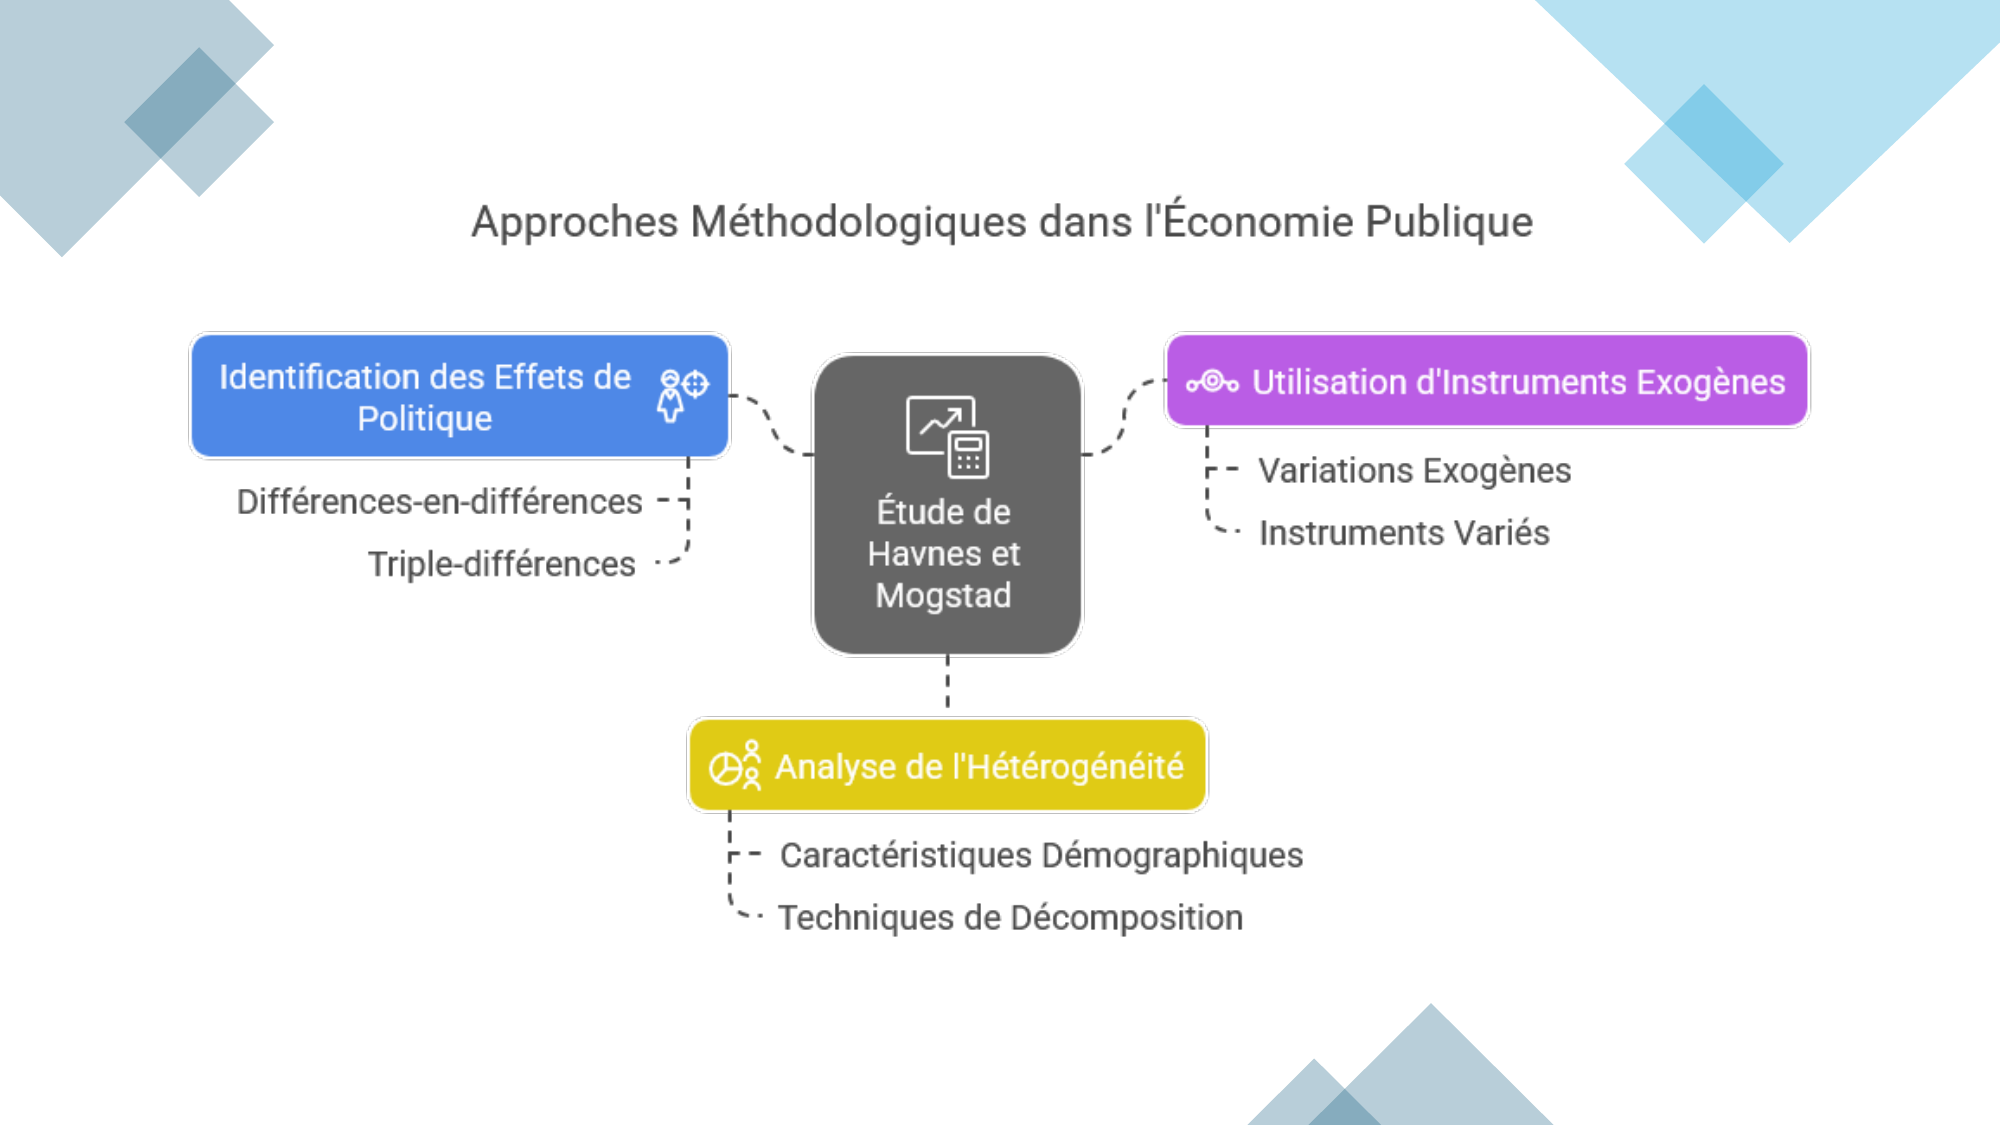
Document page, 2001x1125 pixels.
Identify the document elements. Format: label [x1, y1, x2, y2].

text_box [0, 0, 2000, 1125]
picture [149, 105, 1851, 1020]
